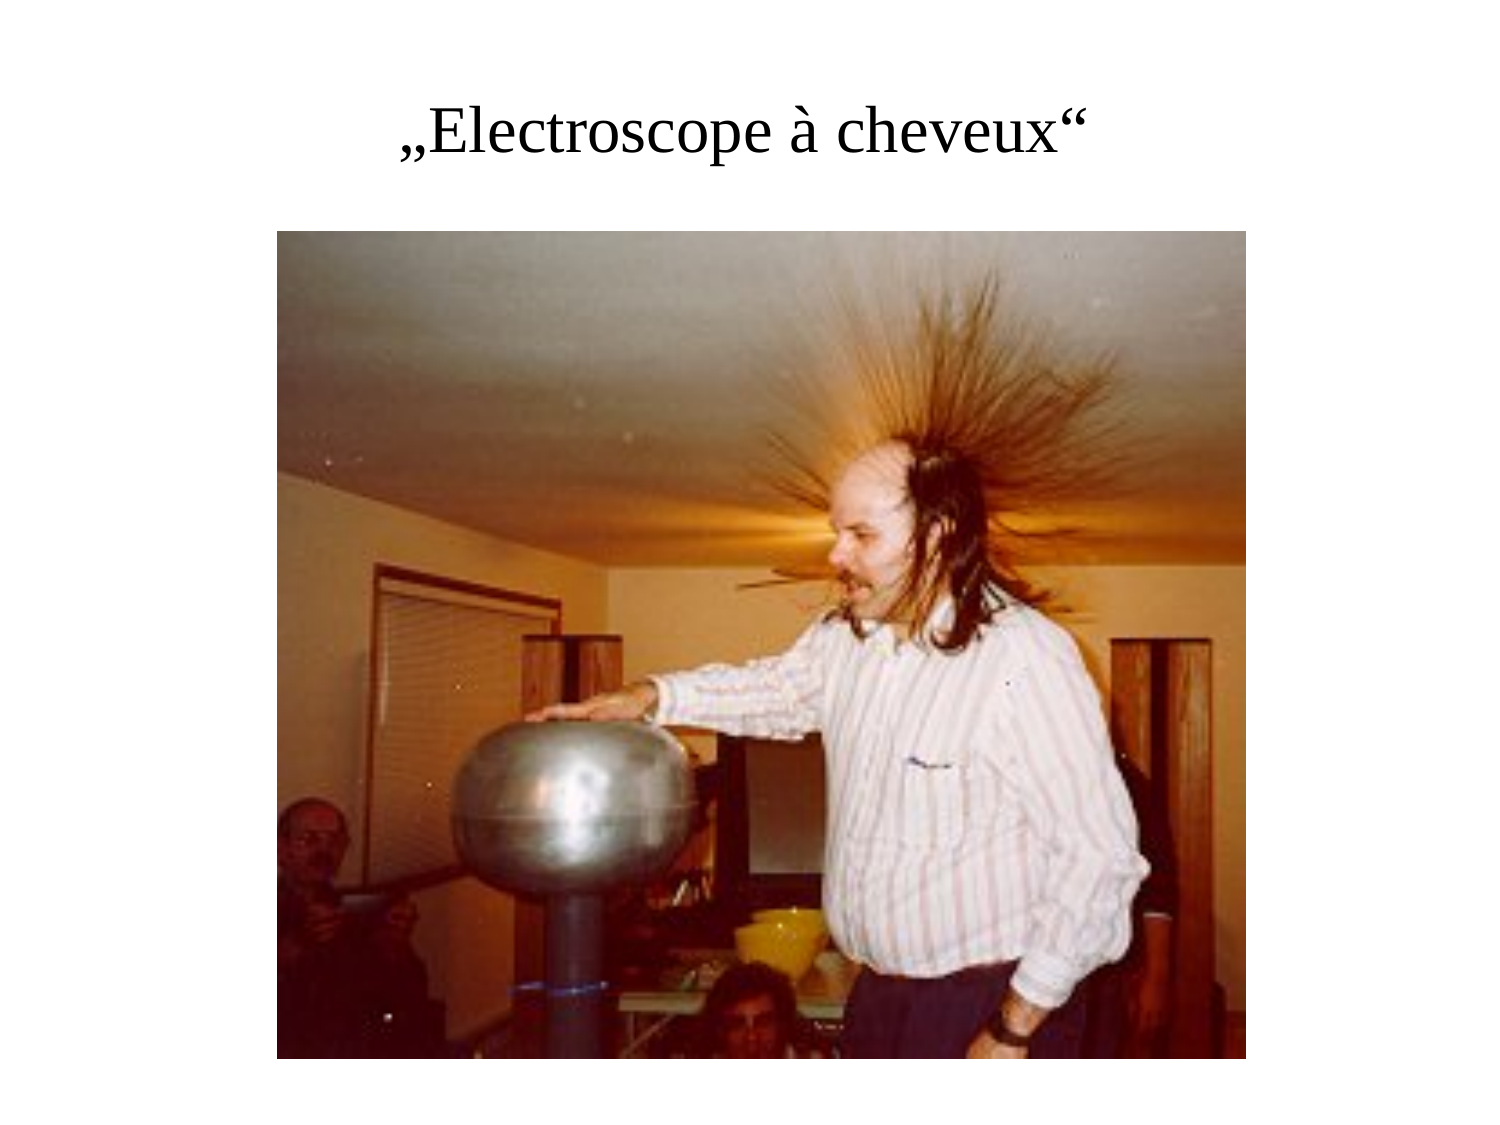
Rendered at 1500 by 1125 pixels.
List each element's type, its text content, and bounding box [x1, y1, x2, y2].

text_box „Electroscope à cheveux“ [383, 78, 1164, 173]
picture [277, 231, 1246, 1059]
